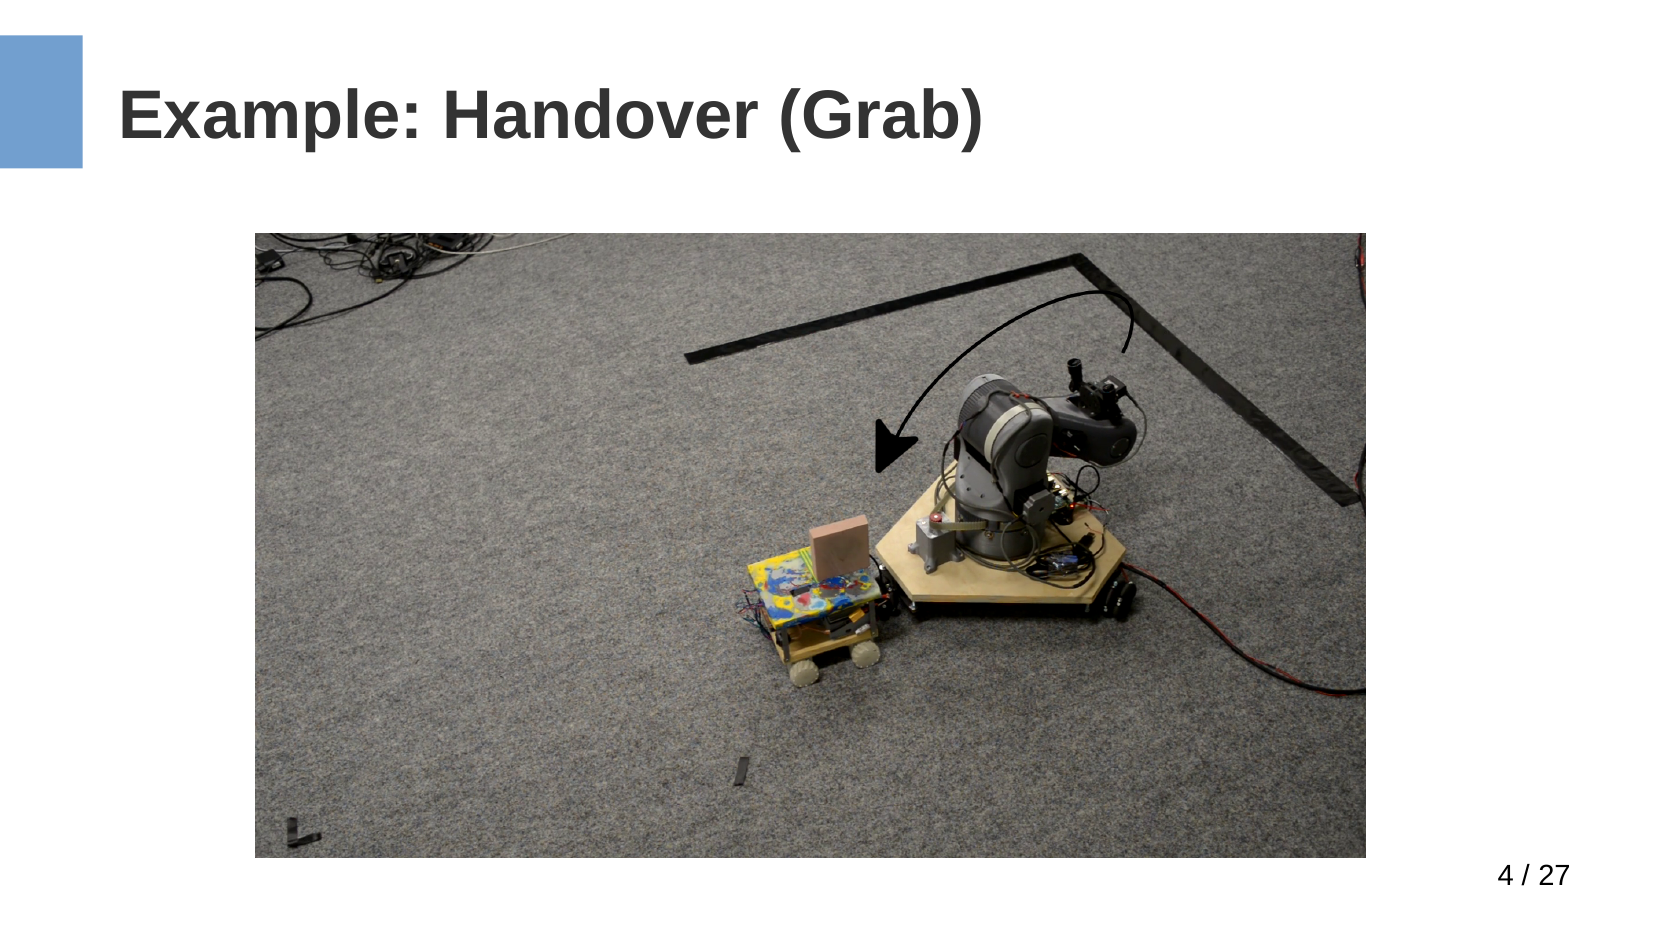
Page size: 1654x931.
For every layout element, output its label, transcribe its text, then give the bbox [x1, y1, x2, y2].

picture [255, 233, 1366, 858]
title Example: Handover (Grab) [118, 37, 1571, 193]
